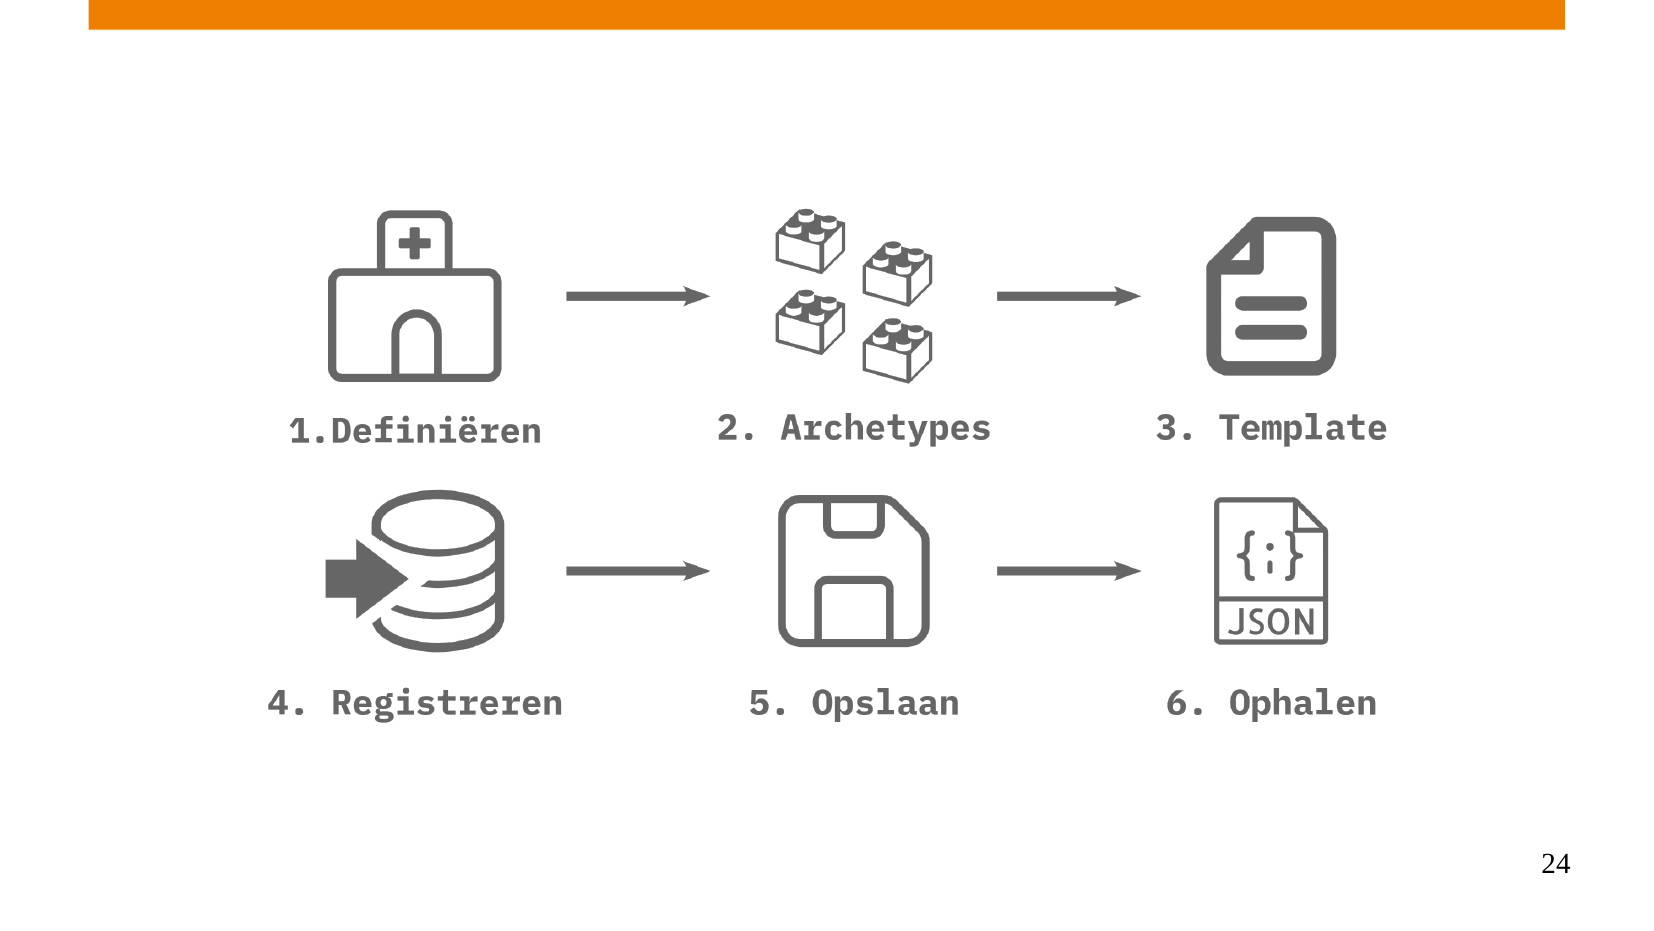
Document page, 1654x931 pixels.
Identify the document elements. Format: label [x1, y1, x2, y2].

text_box [88, 0, 1565, 30]
picture [232, 166, 1422, 764]
